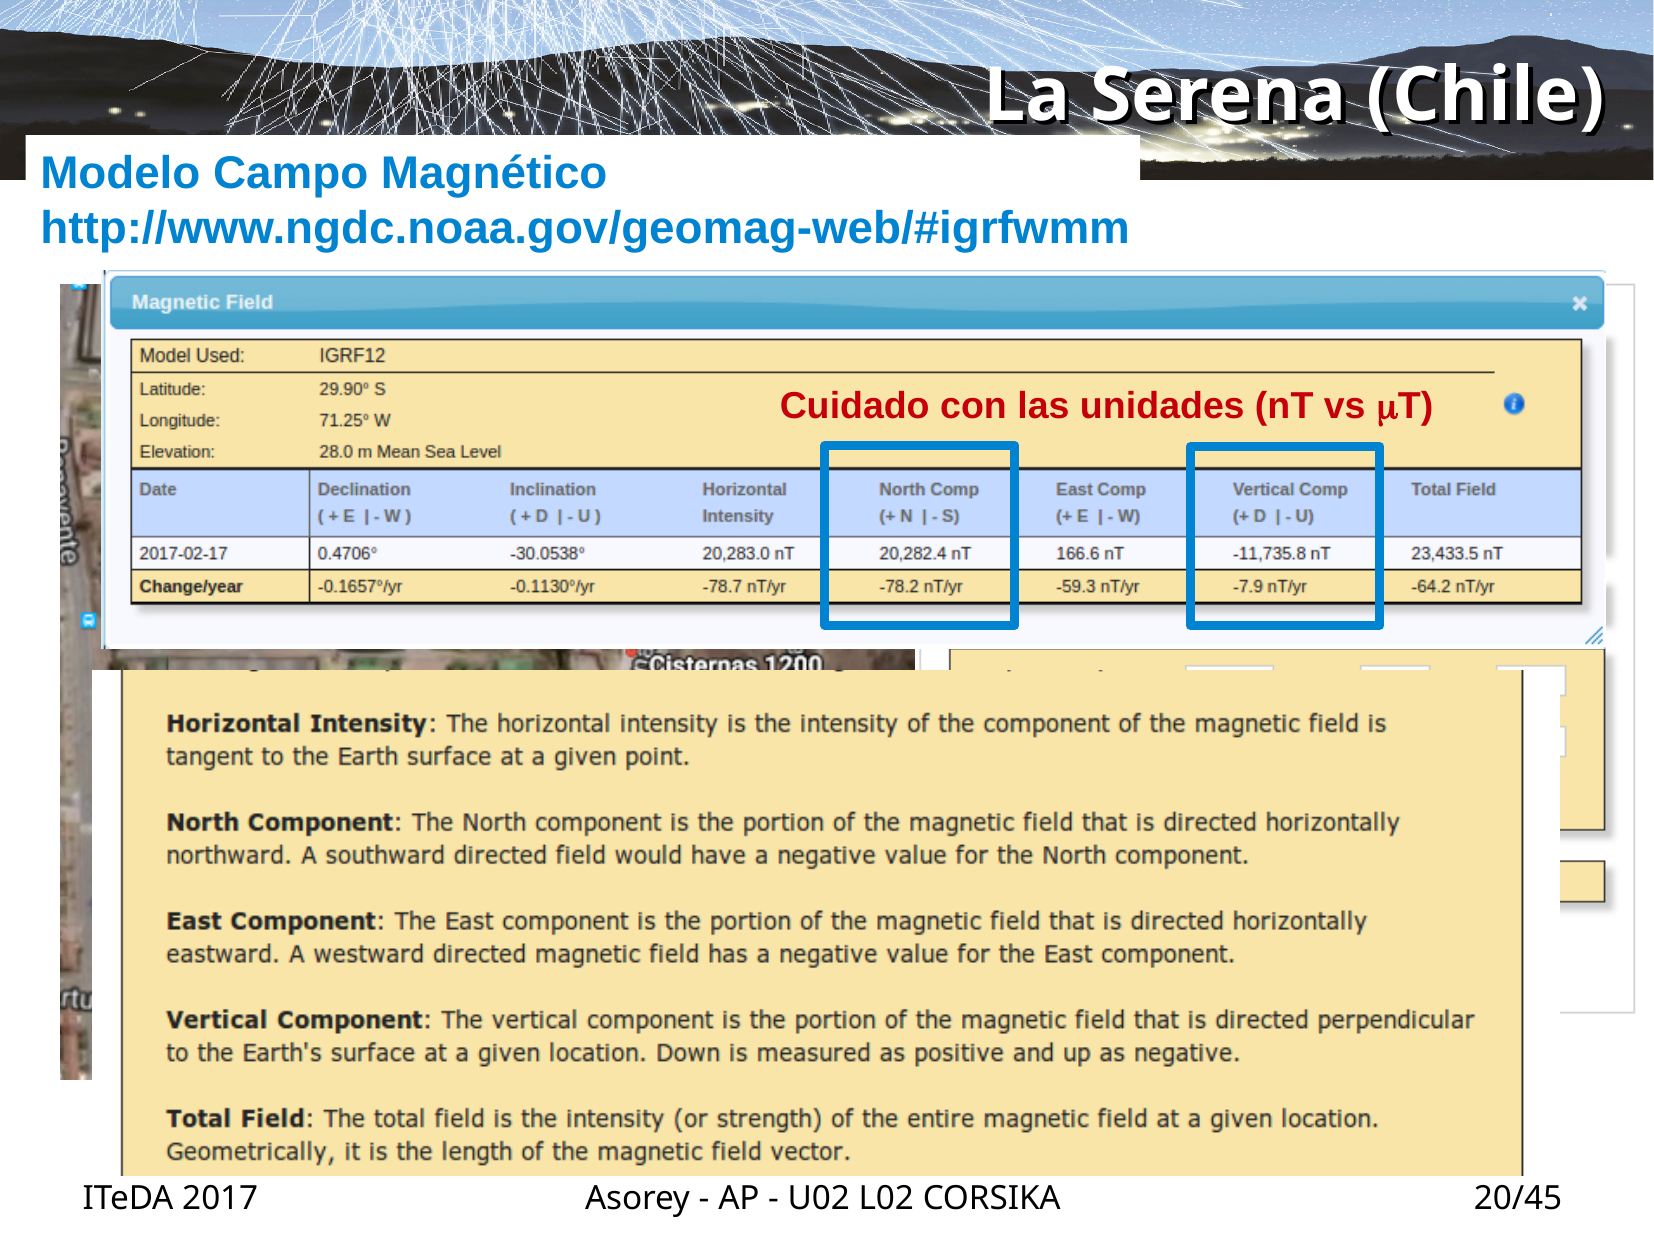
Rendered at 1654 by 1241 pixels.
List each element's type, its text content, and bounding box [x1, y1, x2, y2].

picture [0, 0, 1654, 180]
text_box Cuidado con las unidades (nT vs mT) [765, 376, 1456, 481]
picture [60, 270, 1640, 1176]
title La Serena (Chile) [45, 15, 1606, 166]
text_box Modelo Campo Magnético http://www.ngdc.noaa.gov/geomag-web/#igrfwmm [25, 135, 1141, 252]
